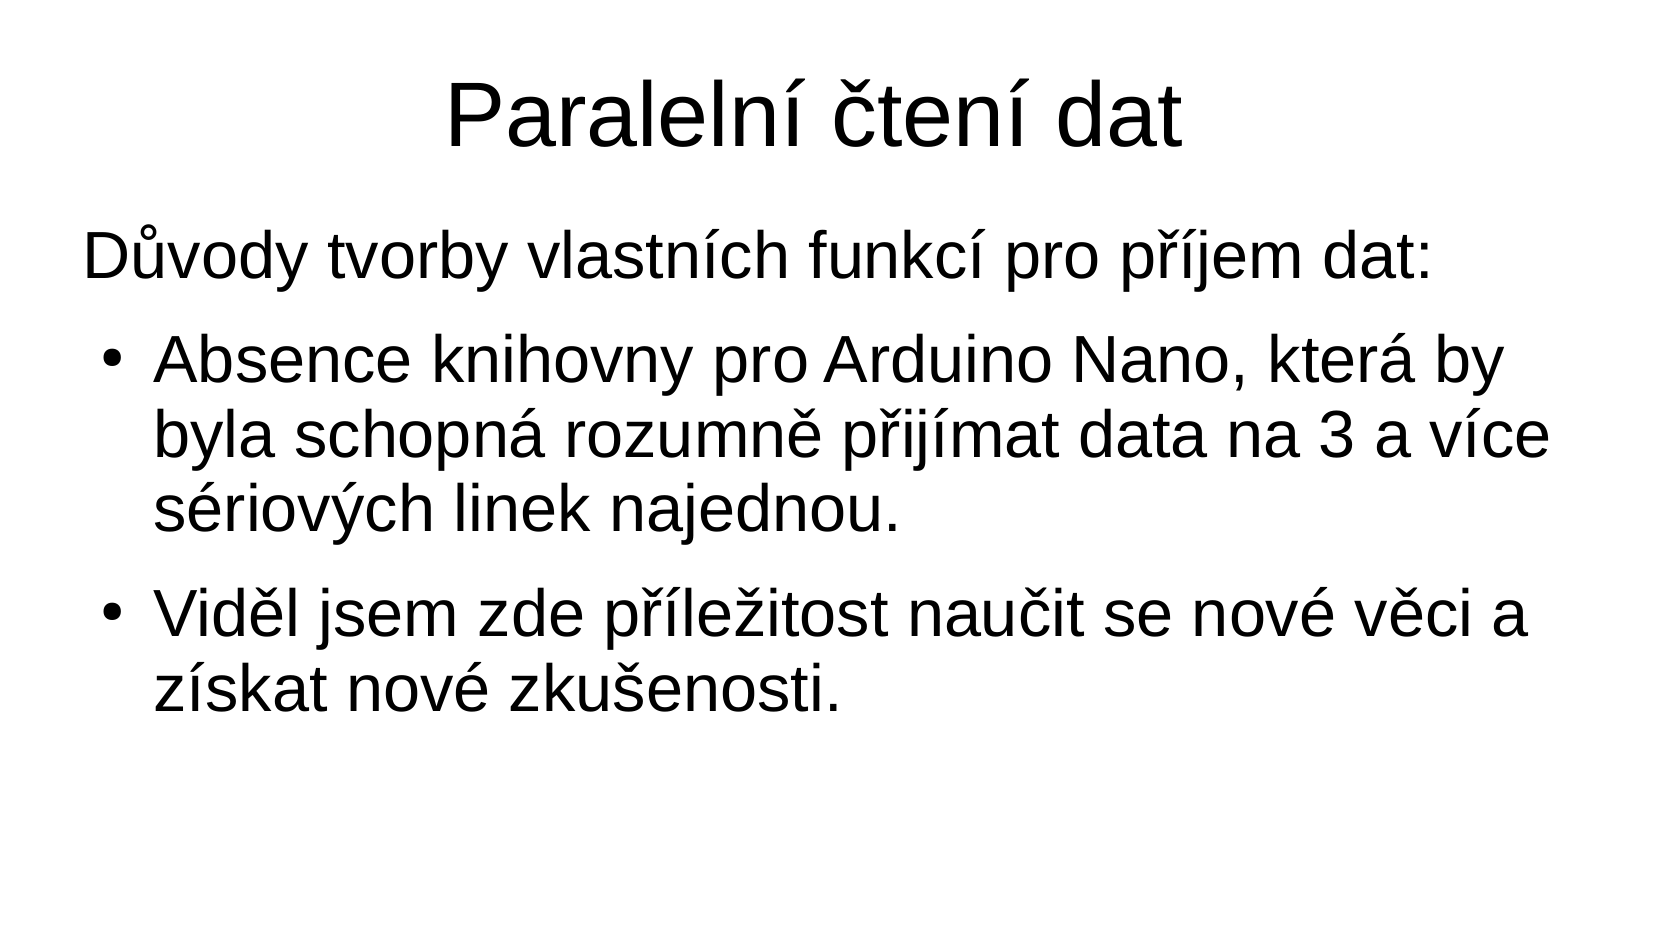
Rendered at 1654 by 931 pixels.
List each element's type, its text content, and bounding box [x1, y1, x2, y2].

title Paralelní čtení dat [82, 37, 1571, 193]
list Důvody tvorby vlastních funkcí pro příjem dat: Absence knihovny pro Arduino Nano, která by byla schopná rozumně přijímat data na 3 a více sériových linek najednou. Viděl jsem zde příležitost naučit se nové věci a získat nové zkušenosti. [82, 217, 1571, 758]
